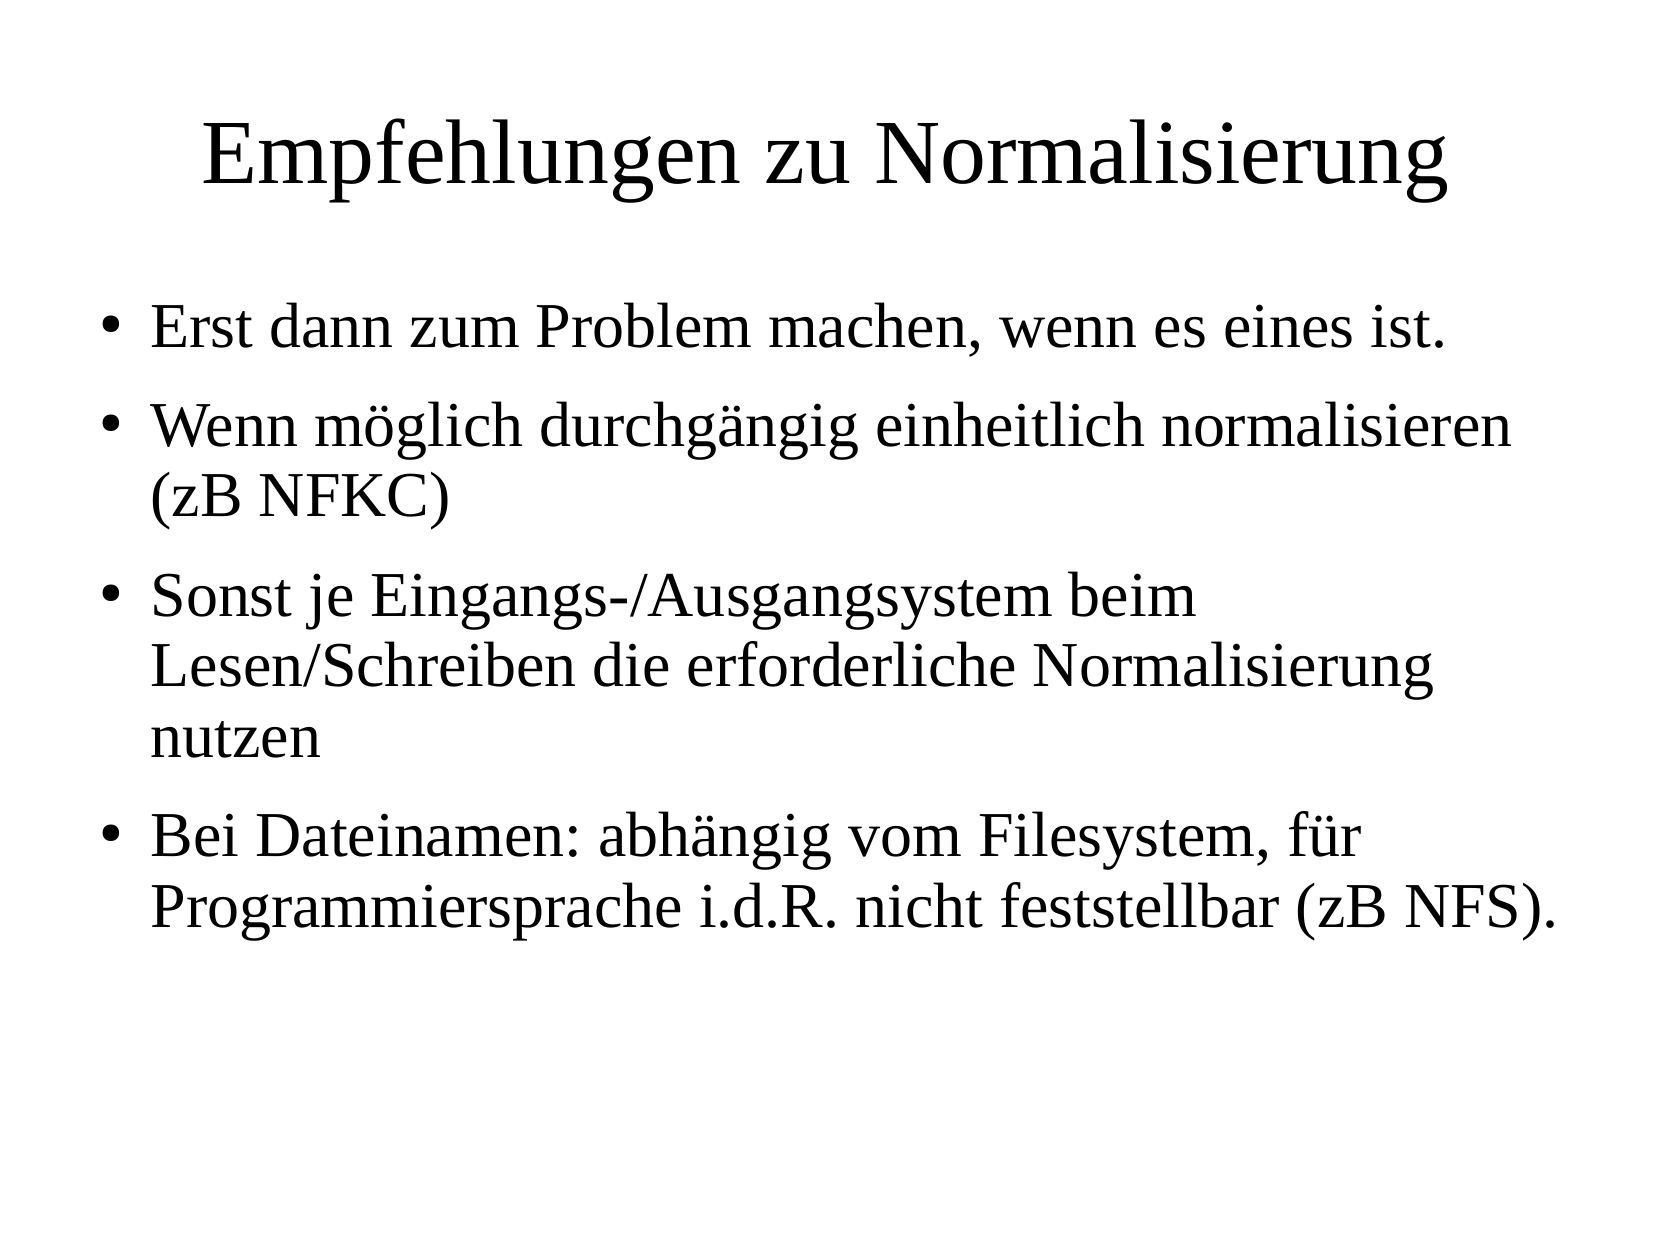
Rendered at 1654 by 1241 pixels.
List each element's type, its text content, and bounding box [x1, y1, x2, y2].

title Empfehlungen zu Normalisierung [82, 49, 1571, 257]
list Erst dann zum Problem machen, wenn es eines ist. Wenn möglich durchgängig einheitlich normalisieren (zB NFKC) Sonst je Eingangs-/Ausgangsystem beim Lesen/Schreiben die erforderliche Normalisierung nutzen Bei Dateinamen: abhängig vom Filesystem, für Programmiersprache i.d.R. nicht feststellbar (zB NFS). [82, 290, 1571, 1010]
